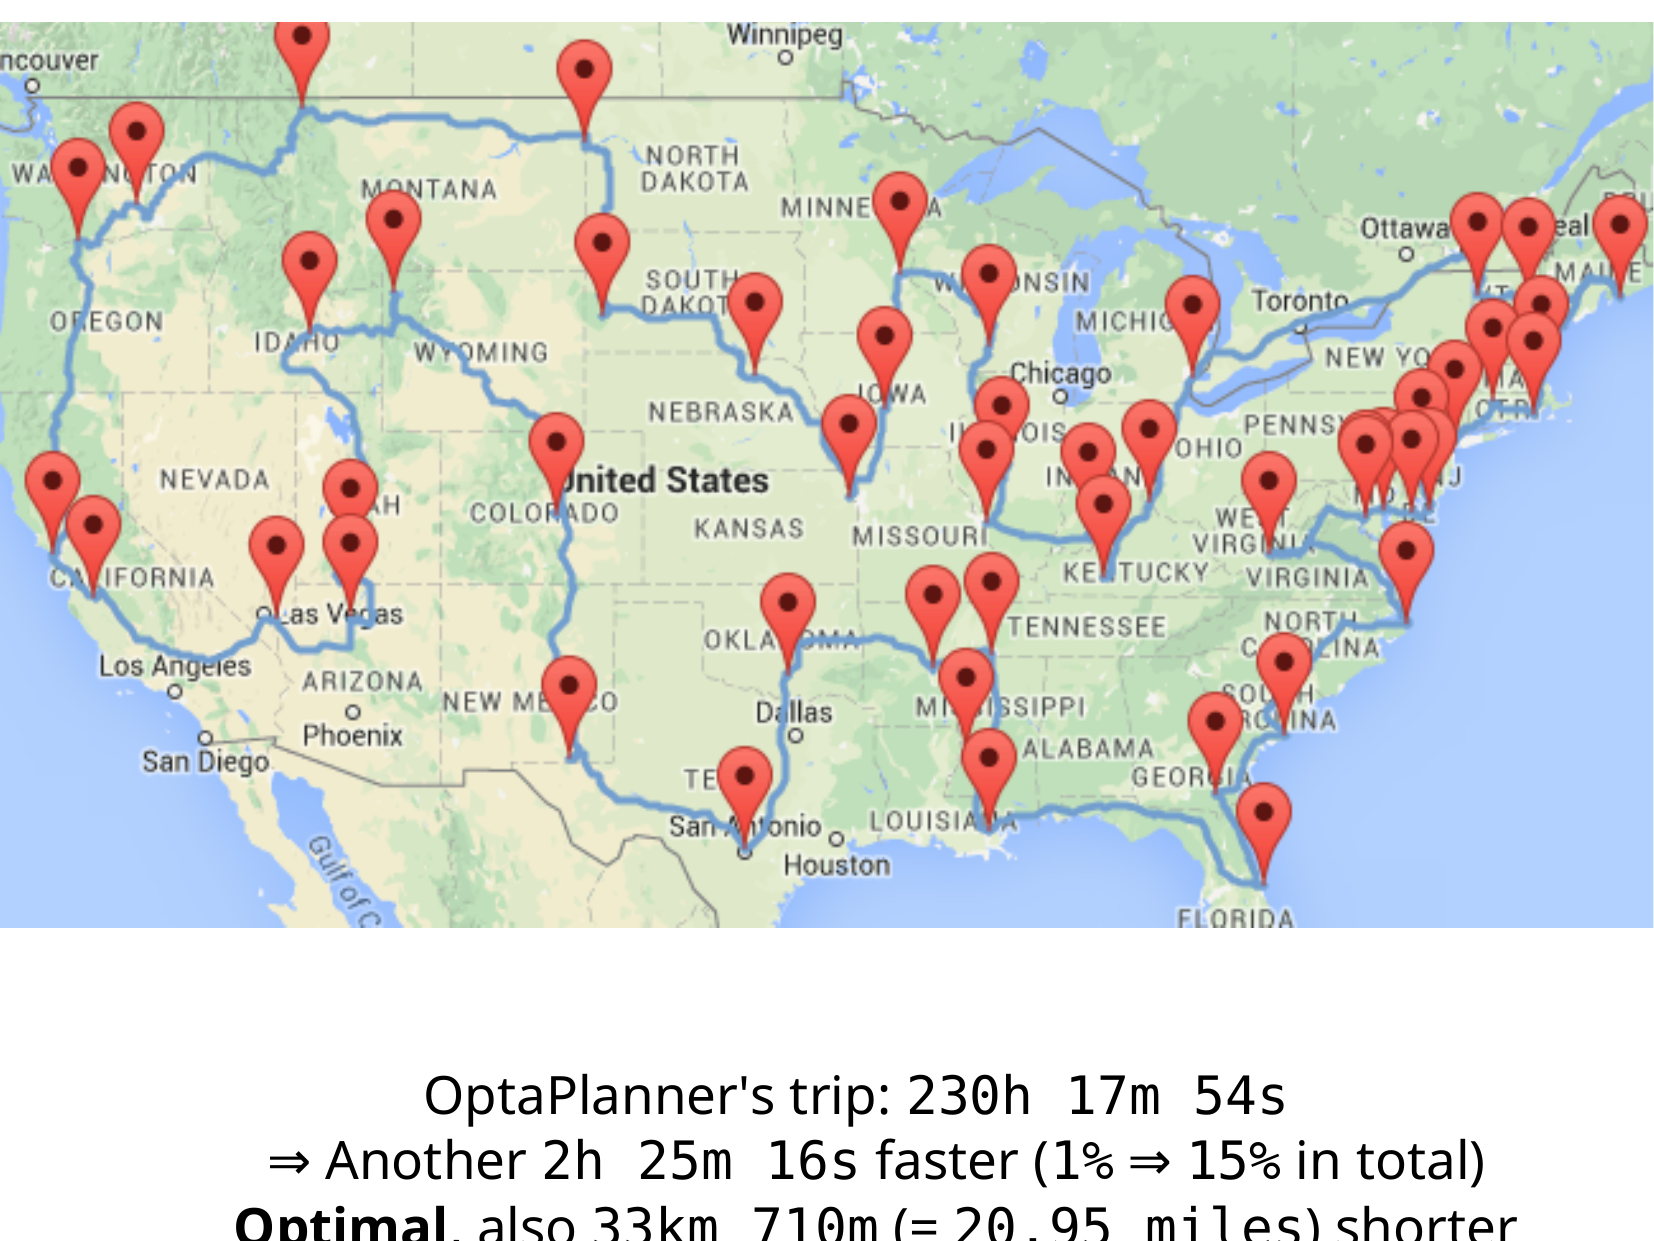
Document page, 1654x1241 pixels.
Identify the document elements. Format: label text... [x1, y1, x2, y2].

picture [0, 22, 1654, 928]
text_box OptaPlanner's trip: 230h 17m 54s [423, 1057, 1340, 1121]
text_box [0, 928, 1654, 1241]
text_box ⇒ Another 2h 25m 16s faster (1% ⇒ 15% in total) [267, 1123, 1566, 1187]
text_box Optimal, also 33km 710m (= 20.95 miles) shorter [233, 1189, 1597, 1241]
text_box [0, 0, 1654, 22]
